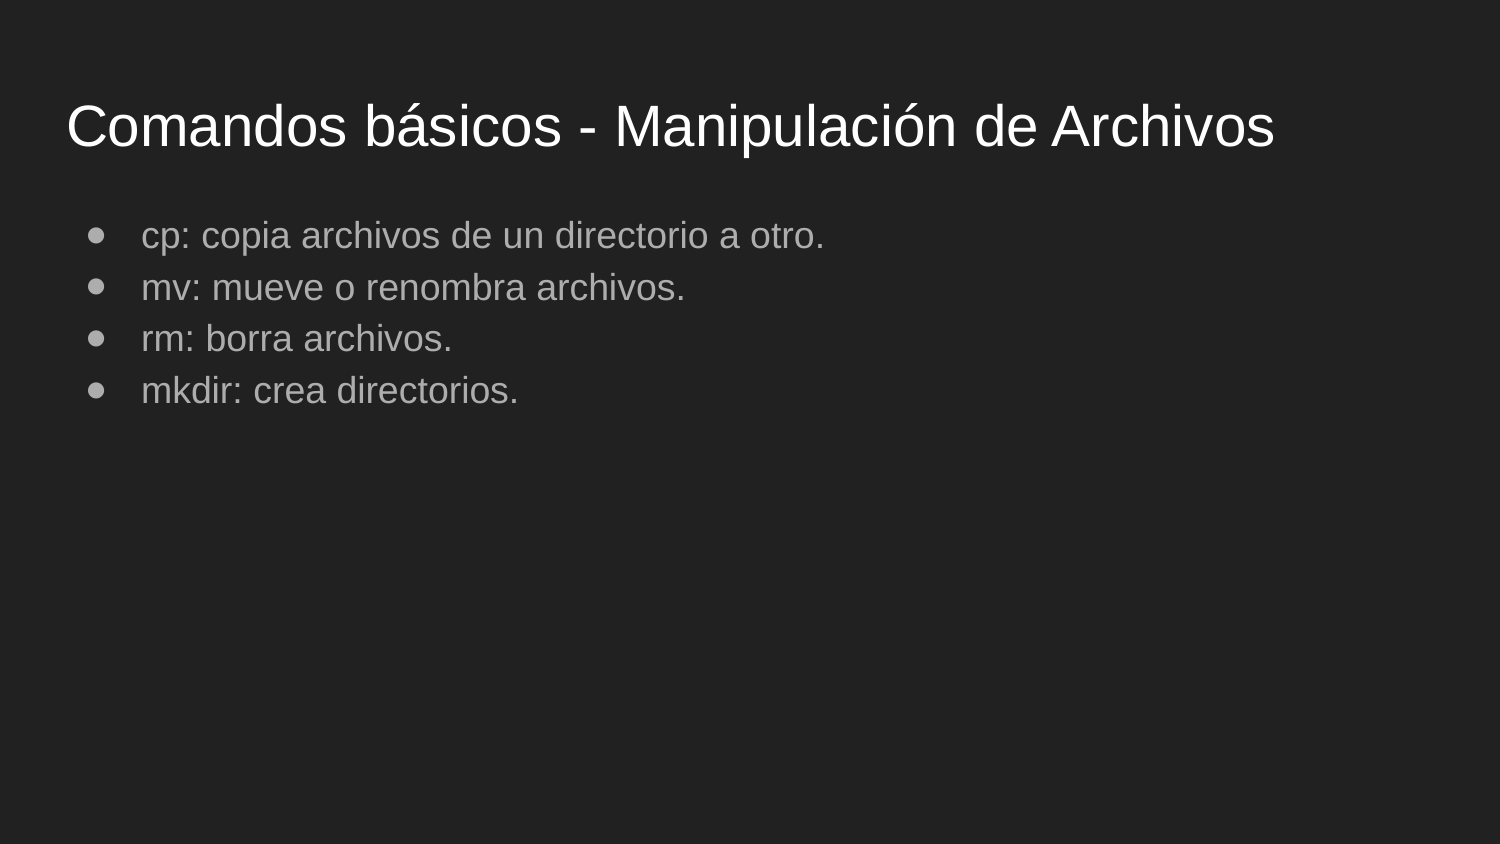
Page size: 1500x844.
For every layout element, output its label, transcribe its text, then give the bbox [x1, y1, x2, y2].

list cp: copia archivos de un directorio a otro. mv: mueve o renombra archivos. rm: borra archivos. mkdir: crea directorios. [51, 189, 1449, 750]
title Comandos básicos - Manipulación de Archivos [51, 72, 1449, 167]
